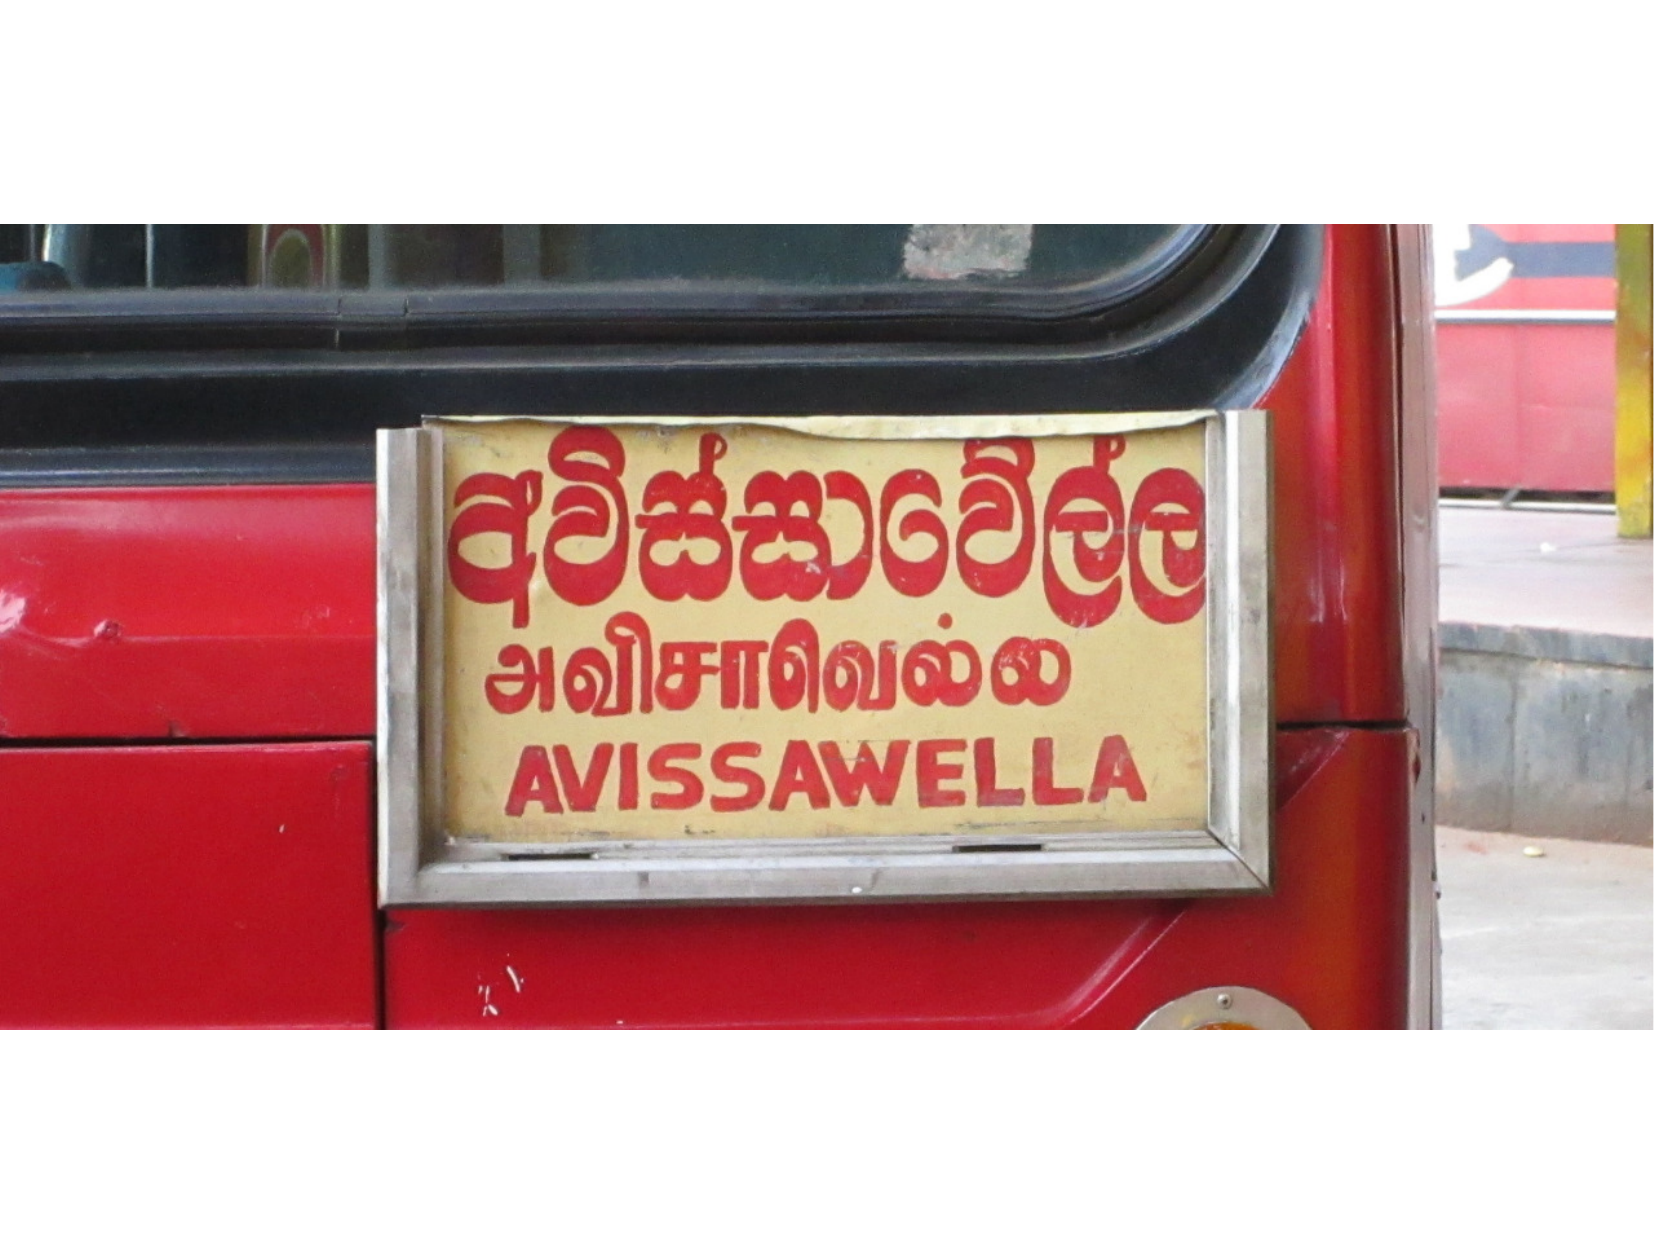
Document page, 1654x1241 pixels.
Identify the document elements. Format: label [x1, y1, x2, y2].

picture [0, 224, 1654, 1030]
